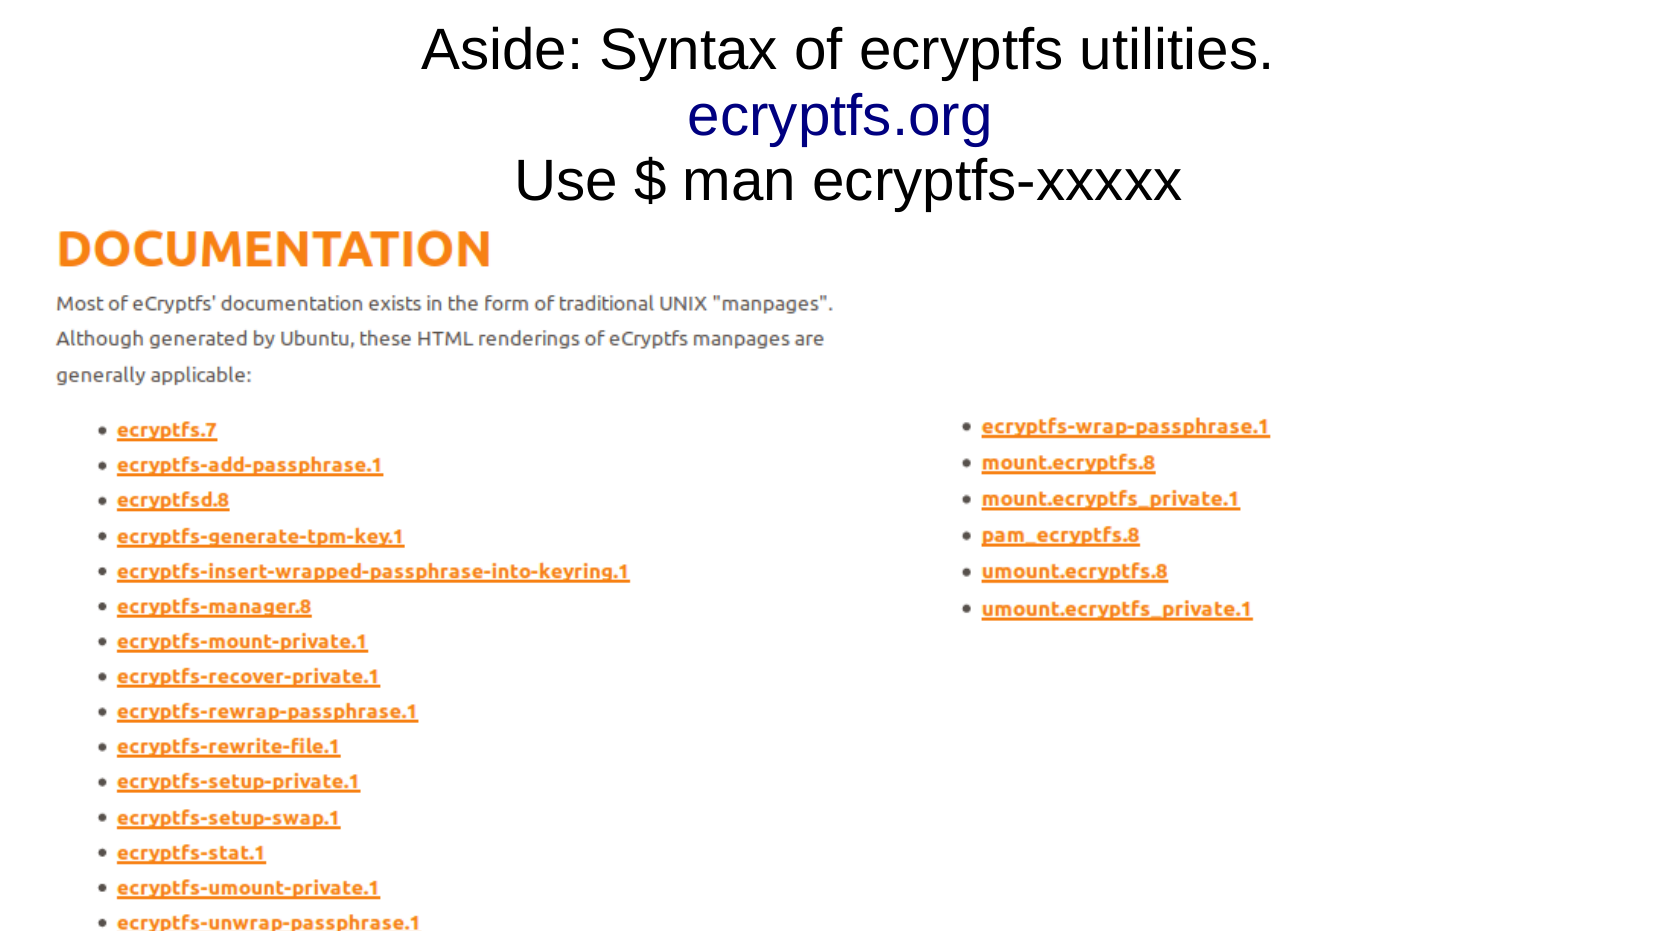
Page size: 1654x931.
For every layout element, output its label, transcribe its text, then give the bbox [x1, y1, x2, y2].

picture [938, 410, 1396, 643]
title Aside: Syntax of ecryptfs utilities. ecryptfs.org Use $ man ecryptfs-xxxxx [35, 17, 1626, 213]
picture [35, 224, 845, 931]
